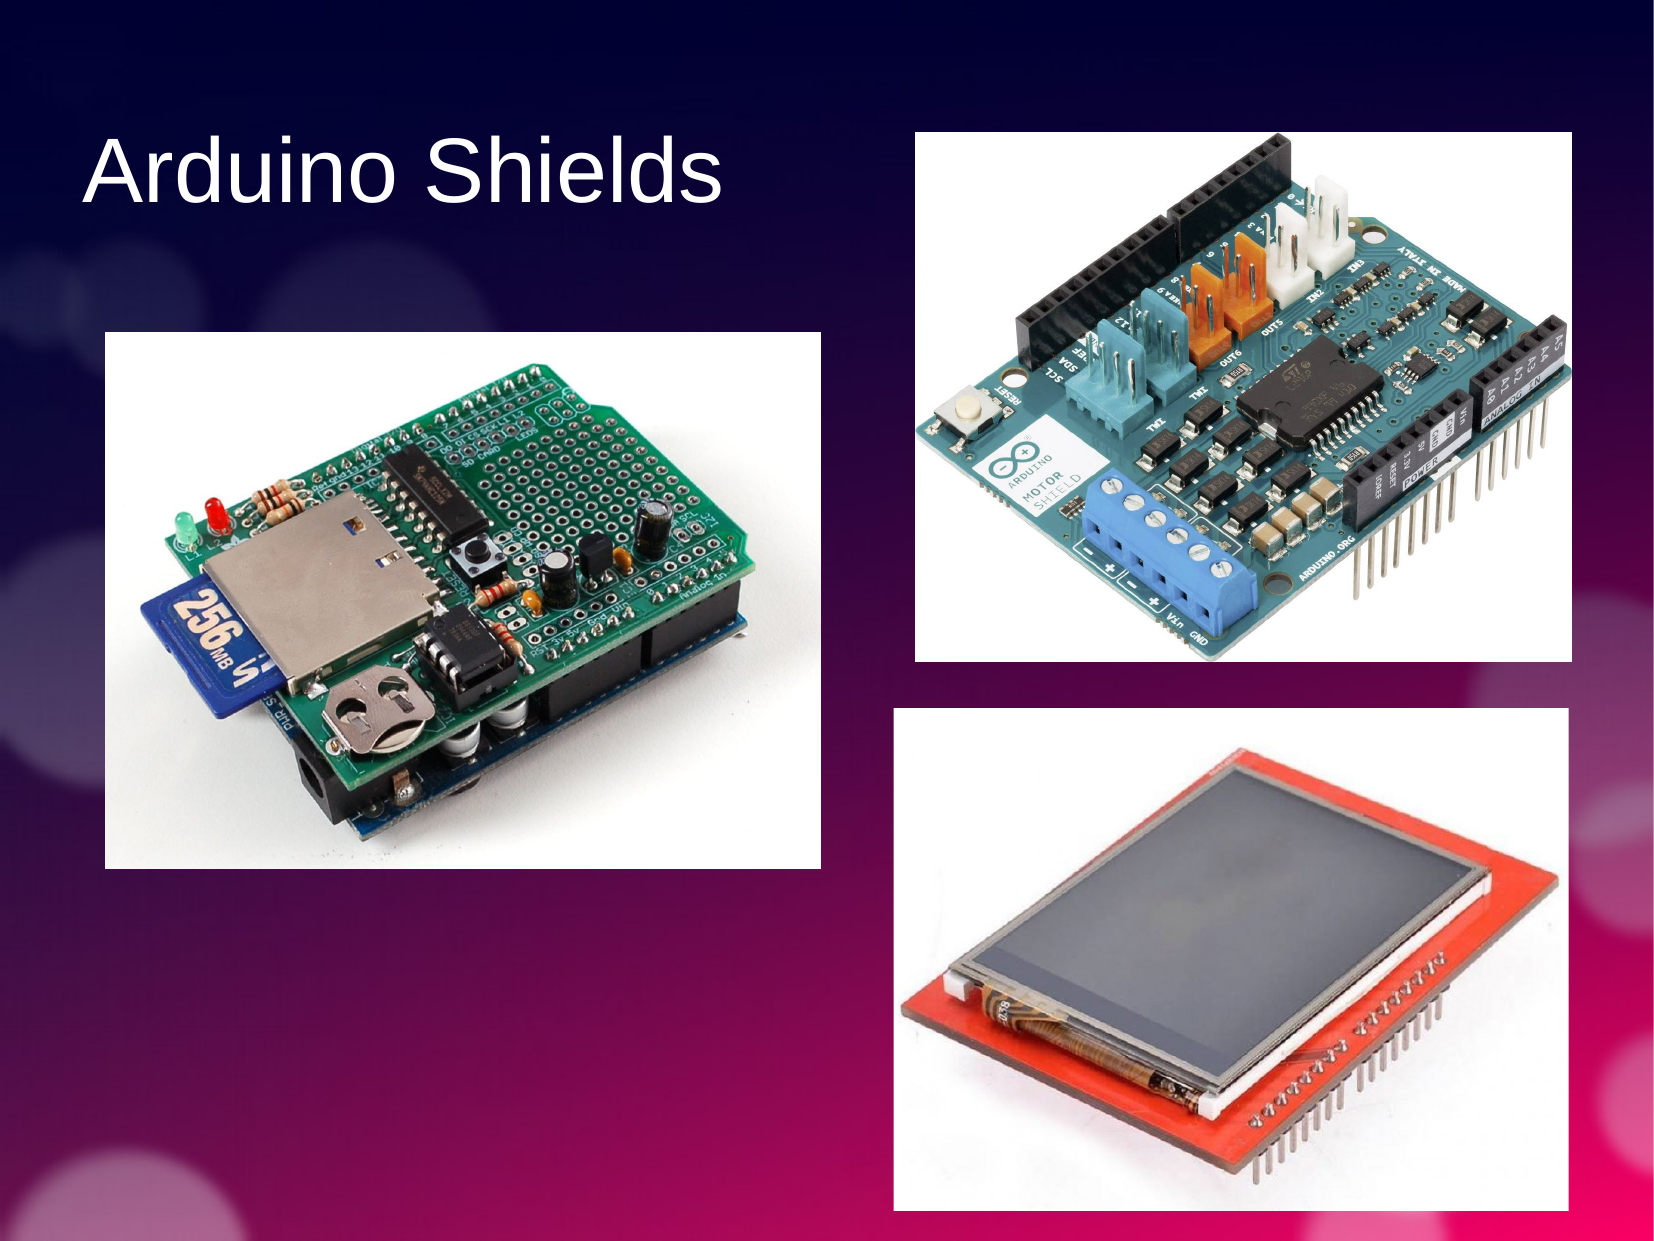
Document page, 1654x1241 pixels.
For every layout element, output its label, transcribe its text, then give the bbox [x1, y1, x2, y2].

title Arduino Shields [82, 67, 1571, 275]
picture [0, 0, 1654, 1241]
